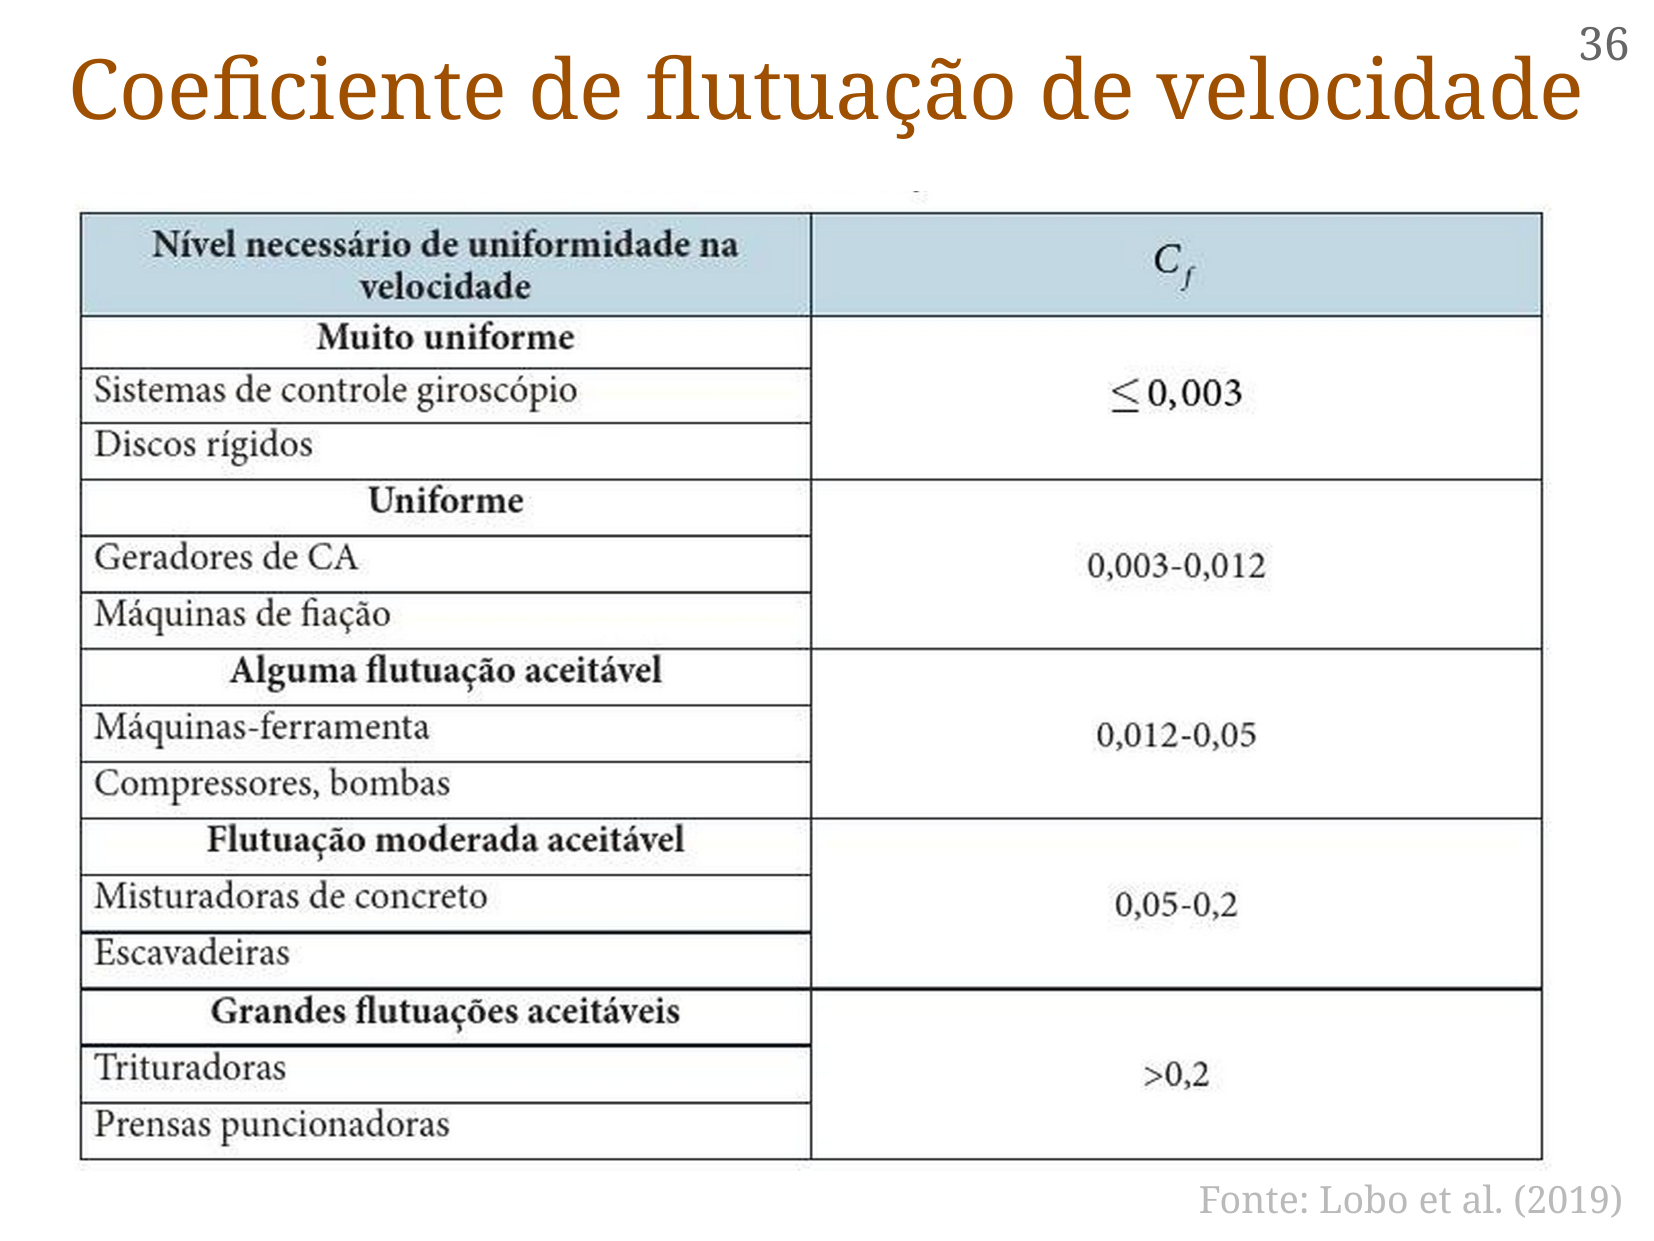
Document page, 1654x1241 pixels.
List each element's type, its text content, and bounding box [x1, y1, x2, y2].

picture [74, 191, 1554, 1171]
title Coeficiente de flutuação de velocidade [59, 29, 1595, 148]
text_box Fonte: Lobo et al. (2019) [1184, 1166, 1639, 1233]
